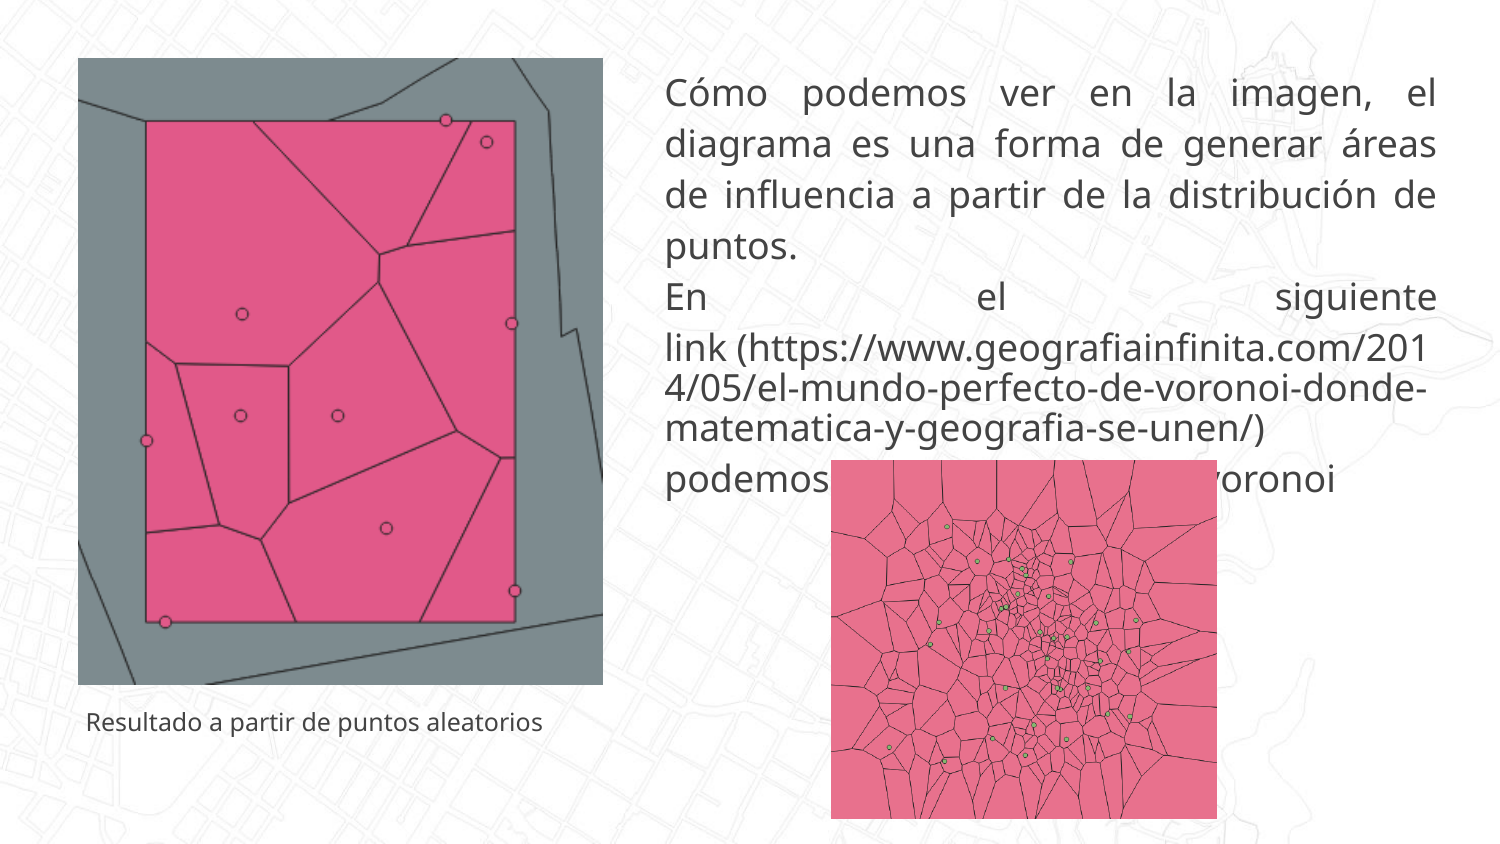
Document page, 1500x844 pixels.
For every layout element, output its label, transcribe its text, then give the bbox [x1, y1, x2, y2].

text_box Cómo podemos ver en la imagen, el diagrama es una forma de generar áreas de influencia a partir de la distribución de puntos. En el siguiente link (https://www.geografiainfinita.com/2014/05/el-mundo-perfecto-de-voronoi-donde-matematica-y-geografia-se-unen/)podemos ver algunos usos de voronoi [649, 59, 1453, 674]
text_box Resultado a partir de puntos aleatorios [70, 696, 615, 815]
picture [0, 0, 1500, 844]
